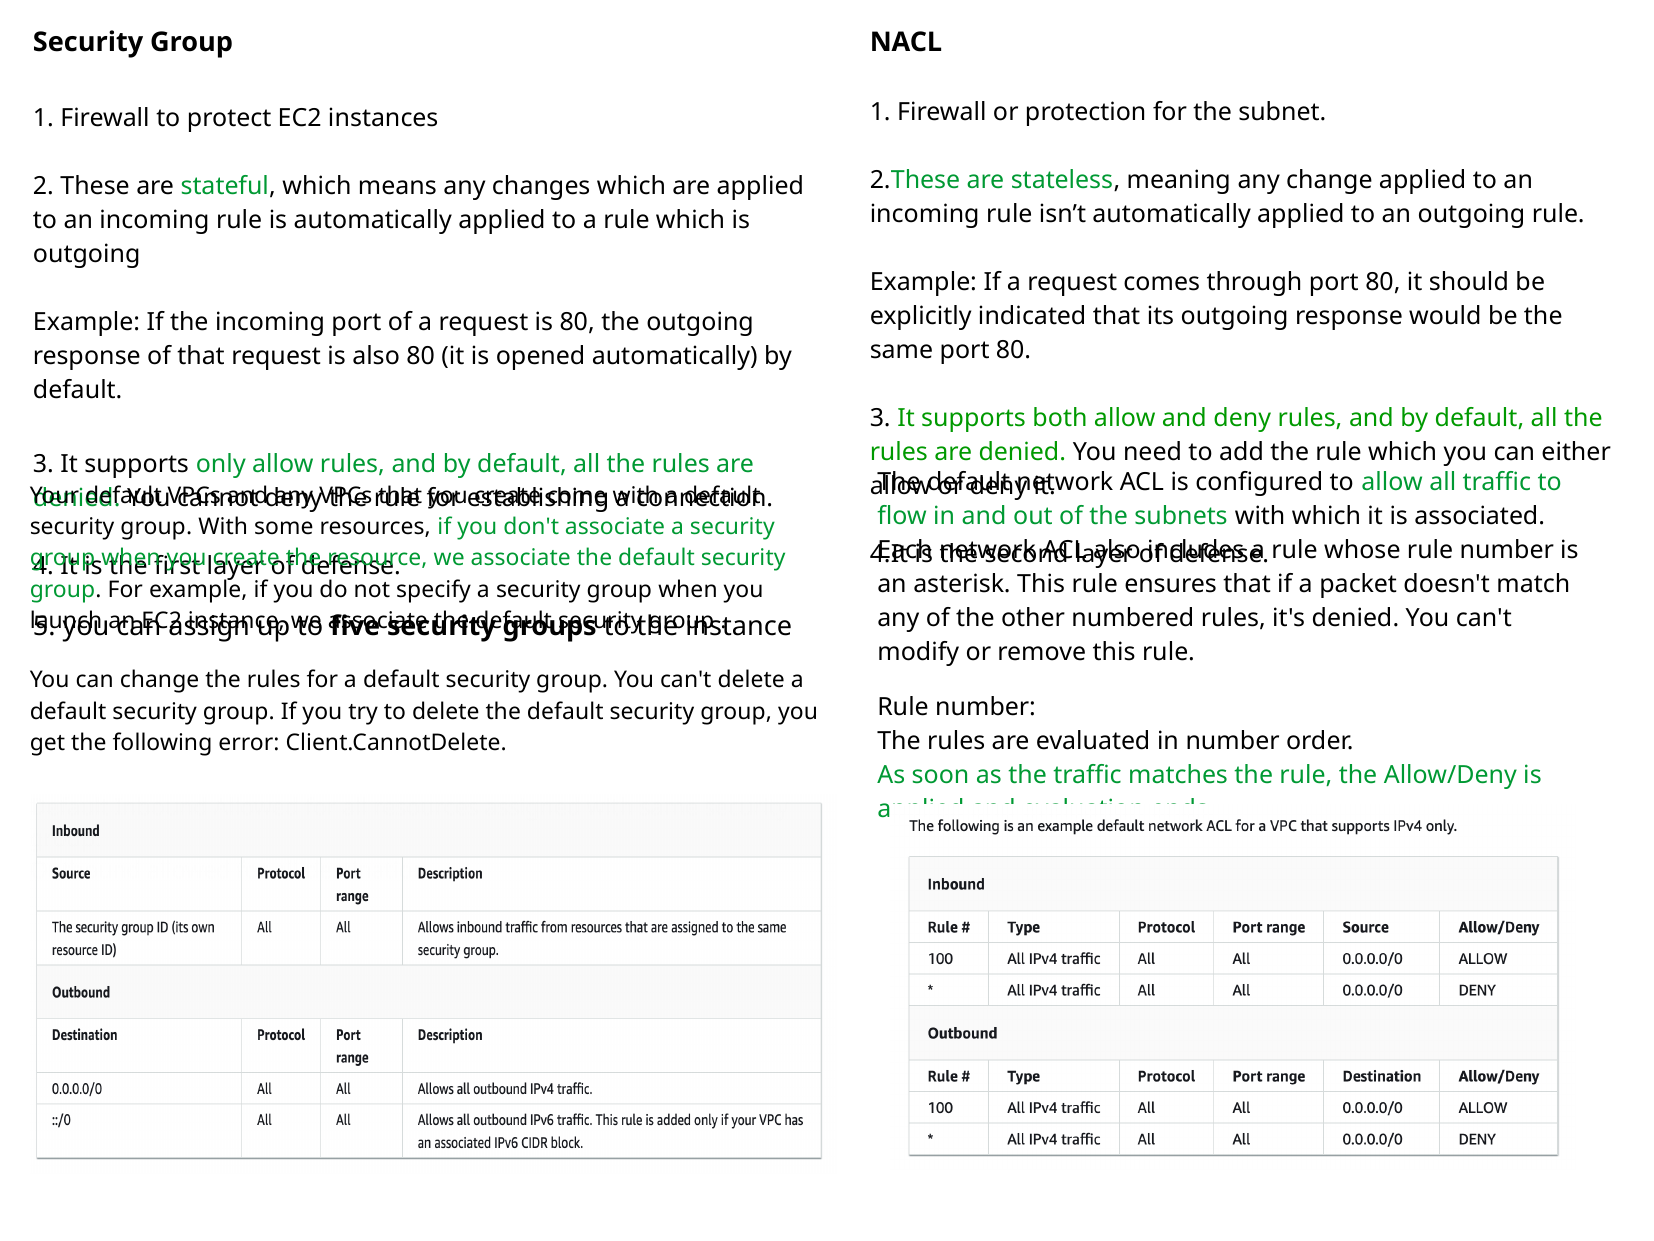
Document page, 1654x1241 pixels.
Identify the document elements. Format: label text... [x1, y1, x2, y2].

picture [890, 804, 1576, 1171]
text_box NACL 1. Firewall or protection for the subnet. 2.These are stateless, meaning any change applied to an incoming rule isn’t automatically applied to an outgoing rule. Example: If a request comes through port 80, it should be explicitly indicated that its outgoing response would be the same port 80. 3. It supports both allow and deny rules, and by default, all the rules are denied. You need to add the rule which you can either allow or deny it. 4.It is the second layer of defense. [855, 15, 1636, 550]
text_box Your default VPCs and any VPCs that you create come with a default security group. With some resources, if you don't associate a security group when you create the resource, we associate the default security group. For example, if you do not specify a security group when you launch an EC2 instance, we associate the default security group . You can change the rules for a default security group. You can't delete a default security group. If you try to delete the default security group, you get the following error: Client.CannotDelete. Default Inbound Allowed for all resources assigned with same security group. Outbound allowed for all destination. [15, 471, 841, 798]
picture [30, 794, 837, 1174]
text_box The default network ACL is configured to allow all traffic to flow in and out of the subnets with which it is associated. Each network ACL also includes a rule whose rule number is an asterisk. This rule ensures that if a packet doesn't match any of the other numbered rules, it's denied. You can't modify or remove this rule. Rule number: The rules are evaluated in number order. As soon as the traffic matches the rule, the Allow/Deny is applied and evaluation ends. [862, 456, 1606, 722]
text_box Security Group 1. Firewall to protect EC2 instances 2. These are stateful, which means any changes which are applied to an incoming rule is automatically applied to a rule which is outgoing Example: If the incoming port of a request is 80, the outgoing response of that request is also 80 (it is opened automatically) by default. 3. It supports only allow rules, and by default, all the rules are denied. You cannot deny the rule for establishing a connection. 4. It is the first layer of defense. 5. you can assign up to five security groups to the instance [18, 15, 829, 452]
